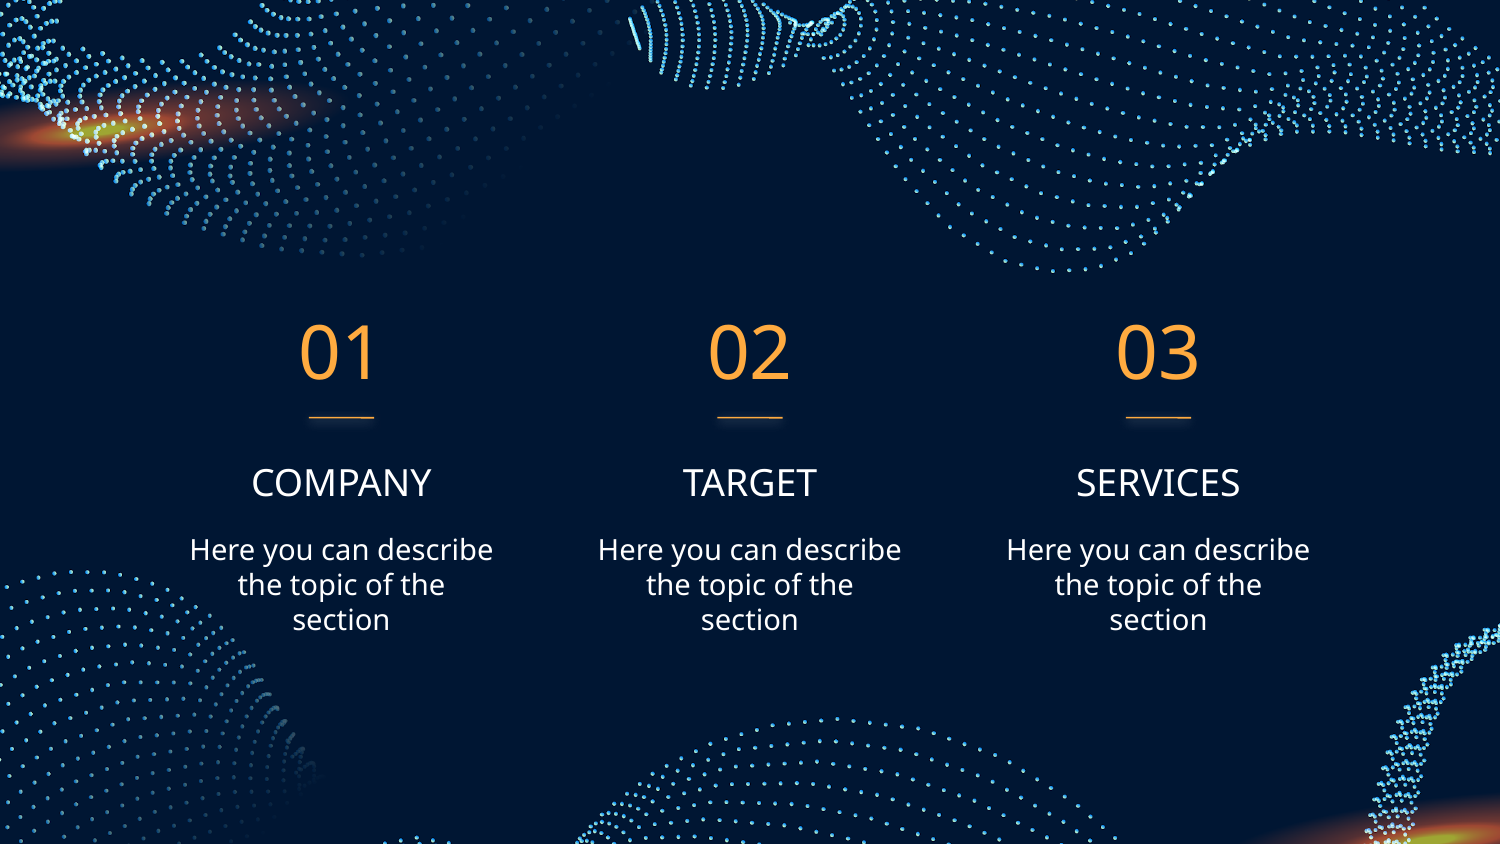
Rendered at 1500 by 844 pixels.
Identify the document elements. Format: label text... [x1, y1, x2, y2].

title 01 [171, 290, 512, 410]
title 02 [580, 290, 920, 410]
subtitle Here you can describe the topic of the section [171, 516, 512, 719]
title COMPANY [171, 429, 512, 516]
title SERVICES [988, 429, 1328, 516]
title 03 [988, 290, 1328, 410]
subtitle Here you can describe the topic of the section [988, 516, 1328, 719]
subtitle Here you can describe the topic of the section [580, 516, 920, 719]
picture [0, 0, 1500, 844]
title TARGET [580, 429, 920, 516]
